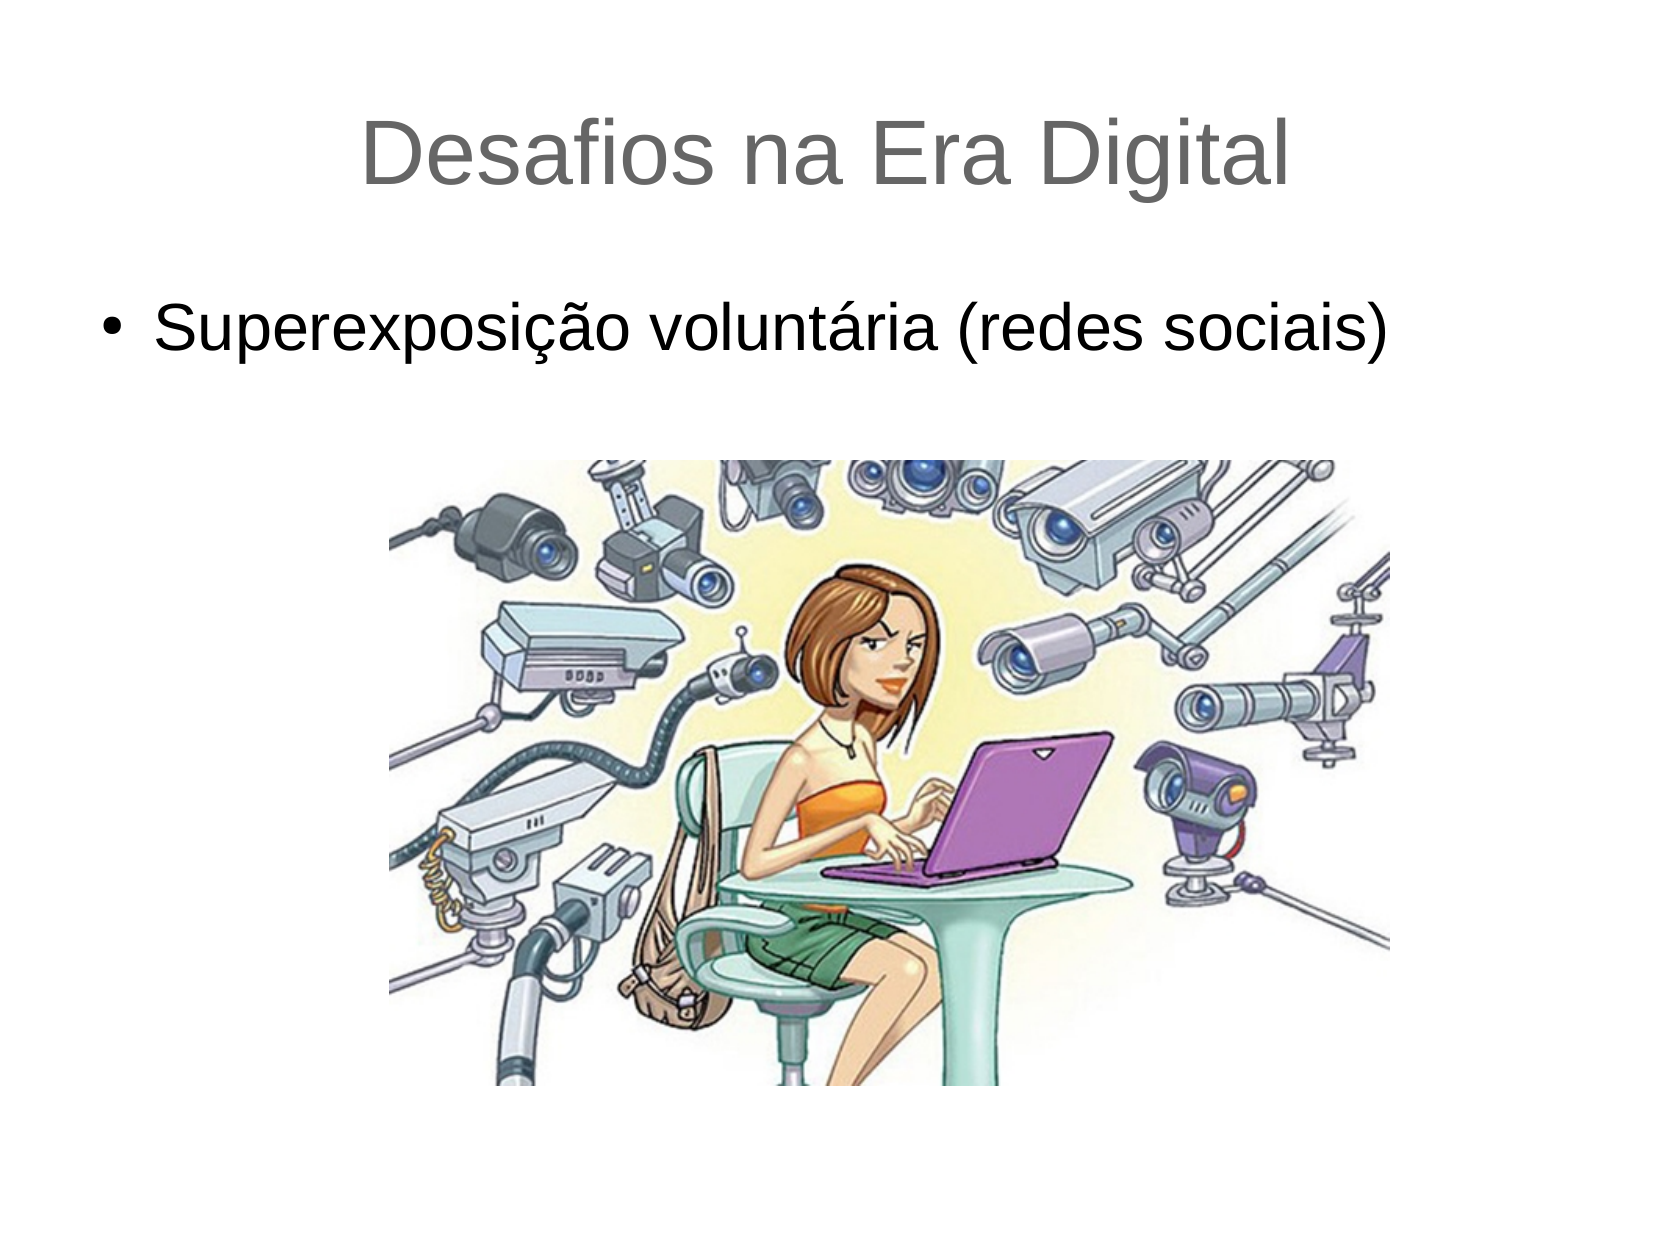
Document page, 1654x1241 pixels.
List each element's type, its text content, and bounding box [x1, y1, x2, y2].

title Desafios na Era Digital [82, 49, 1571, 257]
list Superexposição voluntária (redes sociais) [82, 290, 1571, 1158]
picture [389, 460, 1390, 1086]
